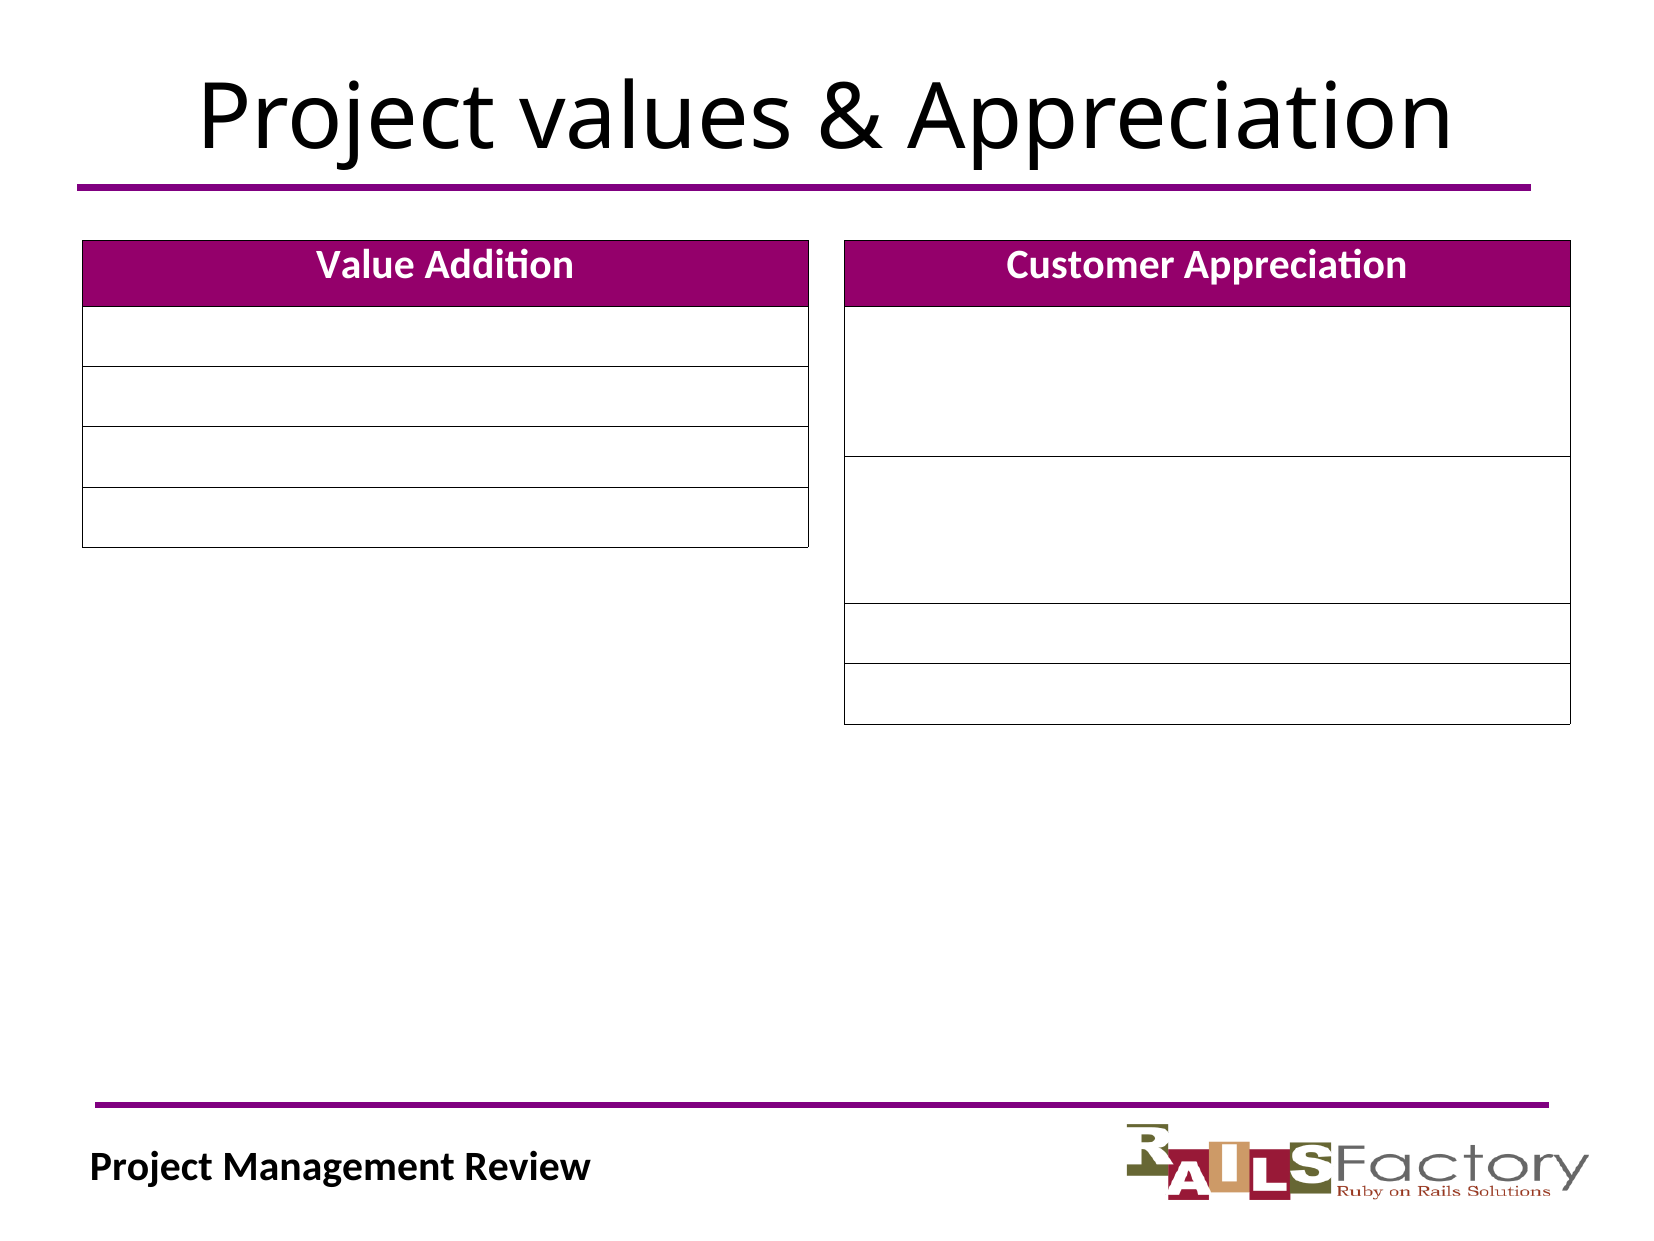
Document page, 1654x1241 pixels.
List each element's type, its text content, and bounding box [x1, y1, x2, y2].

table_cell [83, 488, 808, 547]
table_cell [83, 307, 808, 366]
table_cell [845, 307, 1570, 456]
table_cell [845, 604, 1570, 663]
table_header Customer Appreciation [845, 241, 1570, 306]
table_cell [83, 427, 808, 487]
table_cell [845, 457, 1570, 603]
table_header Value Addition [83, 241, 808, 306]
table_cell [83, 367, 808, 426]
picture [1126, 1124, 1589, 1200]
table_cell [845, 664, 1570, 724]
title Project values & Appreciation [82, 7, 1570, 215]
